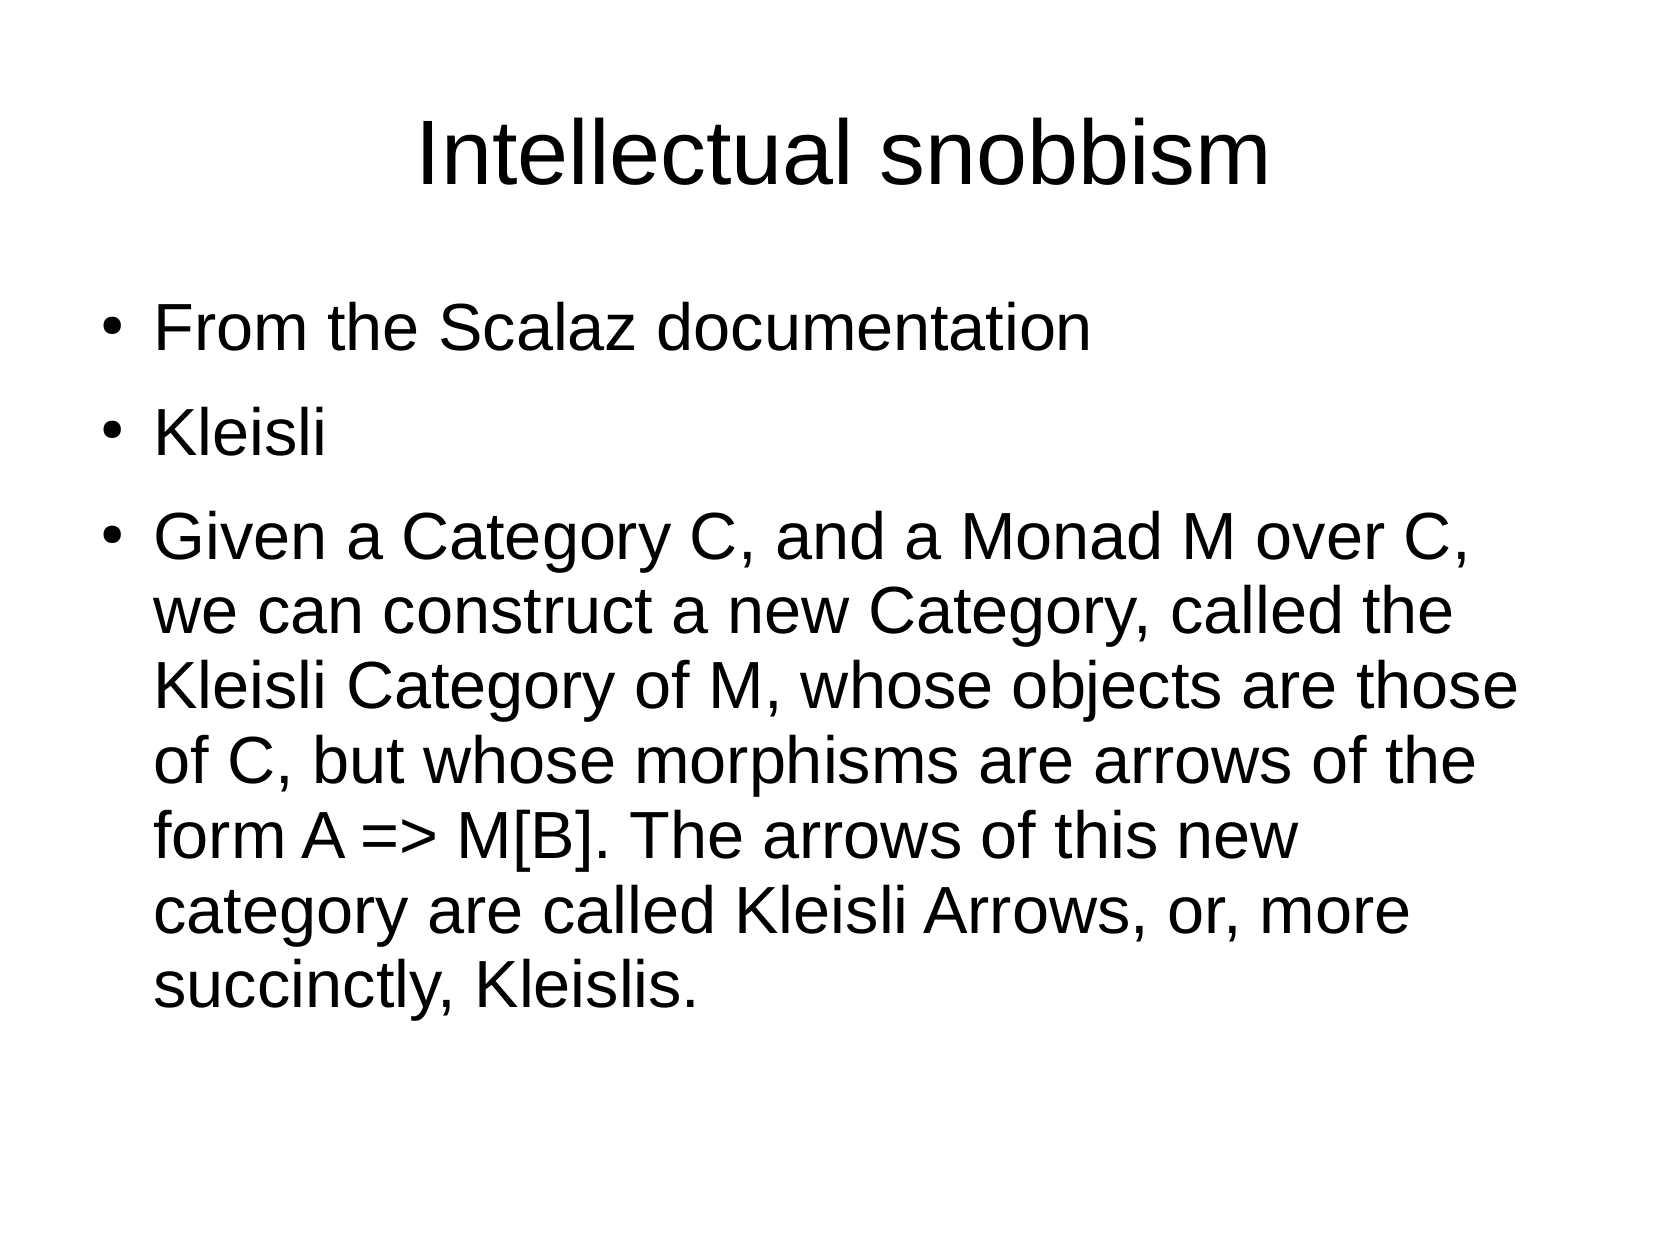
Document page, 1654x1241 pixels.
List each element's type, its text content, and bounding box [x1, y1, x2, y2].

title Intellectual snobbism [82, 0, 1571, 290]
list From the Scalaz documentation Kleisli Given a Category C, and a Monad M over C, we can construct a new Category, called the Kleisli Category of M, whose objects are those of C, but whose morphisms are arrows of the form A => M[B]. The arrows of this new category are called Kleisli Arrows, or, more succinctly, Kleislis. [82, 290, 1571, 1109]
